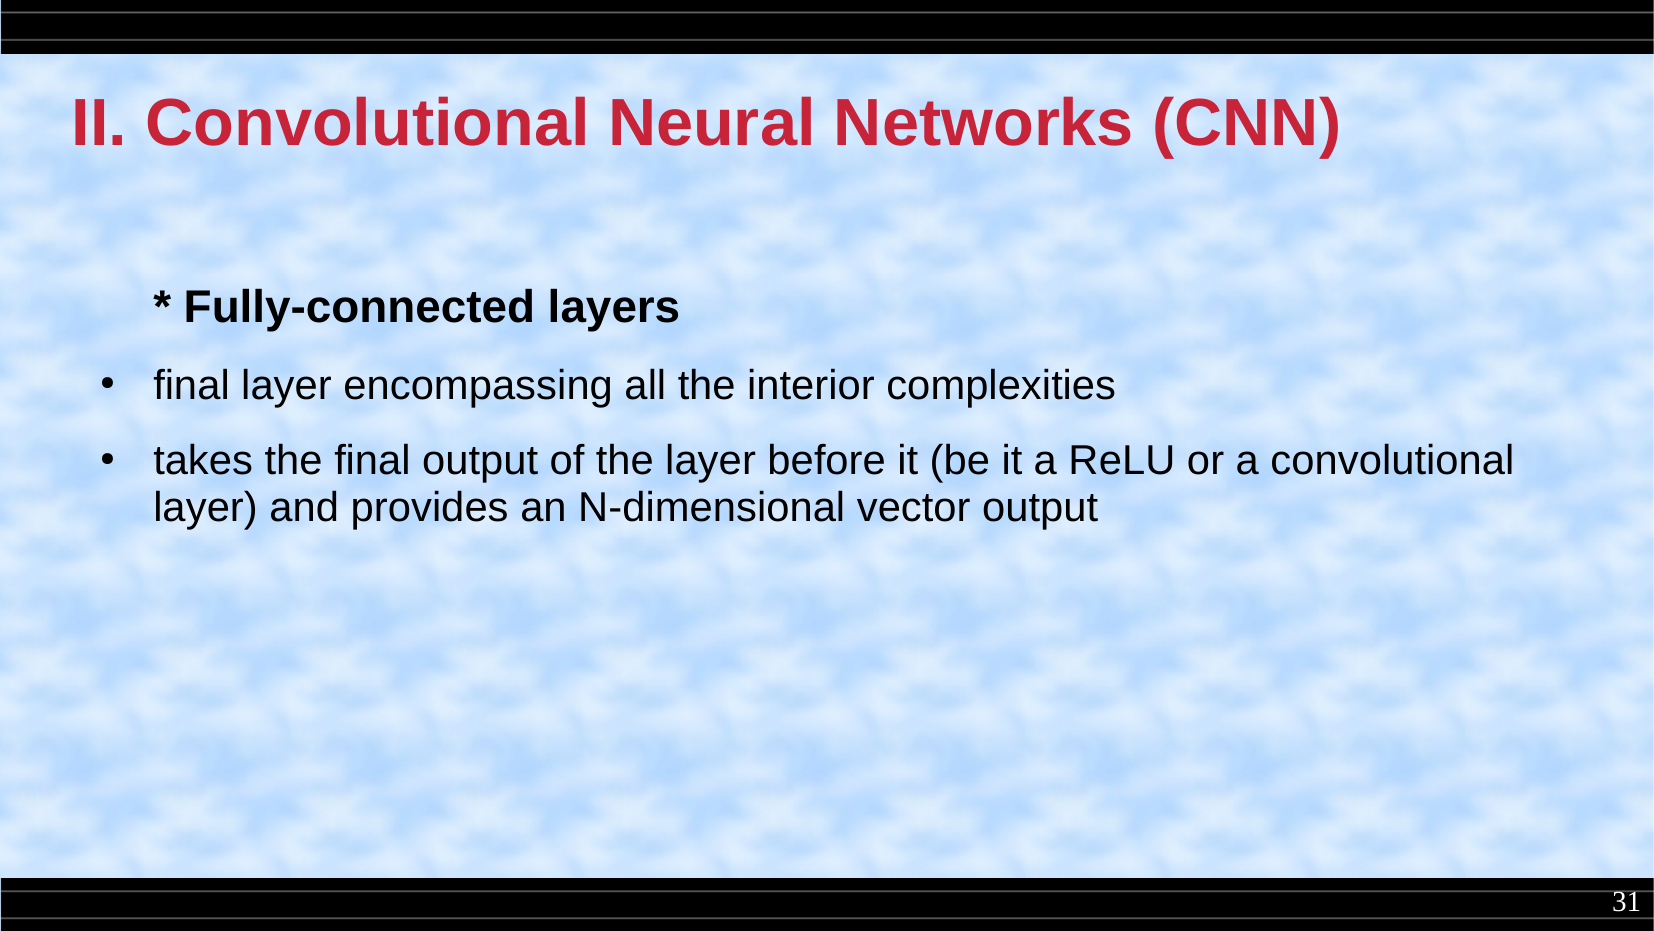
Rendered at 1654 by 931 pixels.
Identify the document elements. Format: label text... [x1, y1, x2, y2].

list * Fully-connected layers final layer encompassing all the interior complexities takes the final output of the layer before it (be it a ReLU or a convolutional layer) and provides an N-dimensional vector output [82, 200, 1571, 686]
title II. Convolutional Neural Networks (CNN) [71, 44, 1560, 201]
picture [0, 0, 1654, 931]
